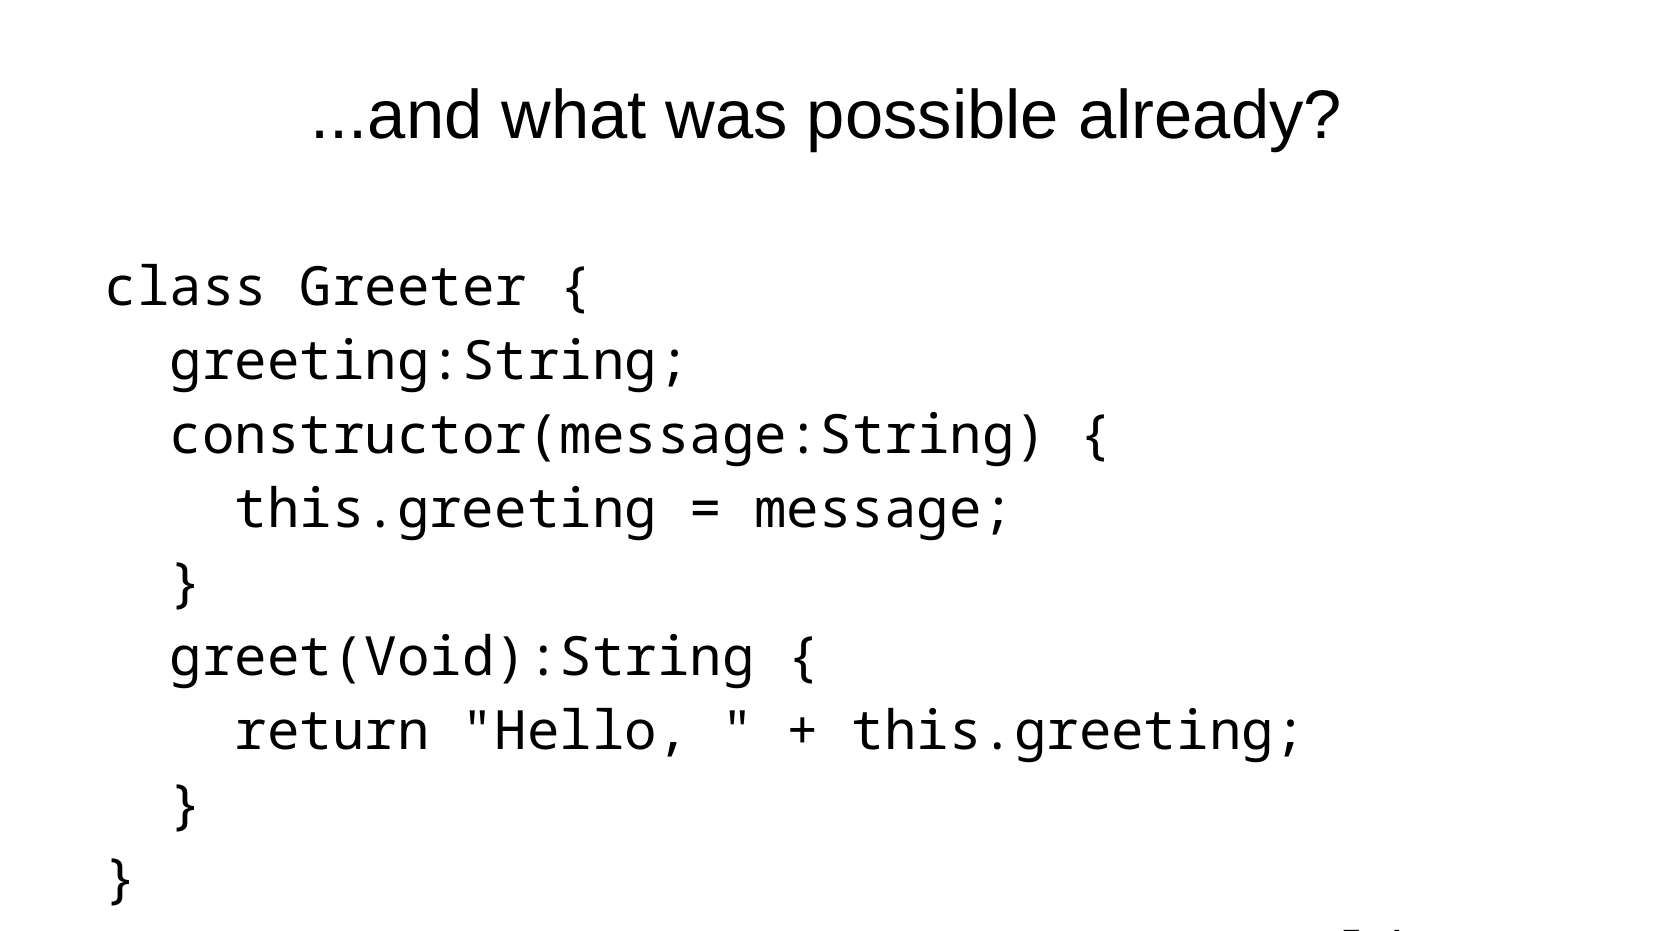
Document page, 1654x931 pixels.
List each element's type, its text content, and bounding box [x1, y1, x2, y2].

text_box class Greeter { greeting:String; constructor(message:String) { this.greeting = message; } greet(Void):String { return "Hello, " + this.greeting; } } var greeter:Greeter = new Greeter("world"); [90, 240, 1574, 853]
title ...and what was possible already? [82, 37, 1571, 193]
